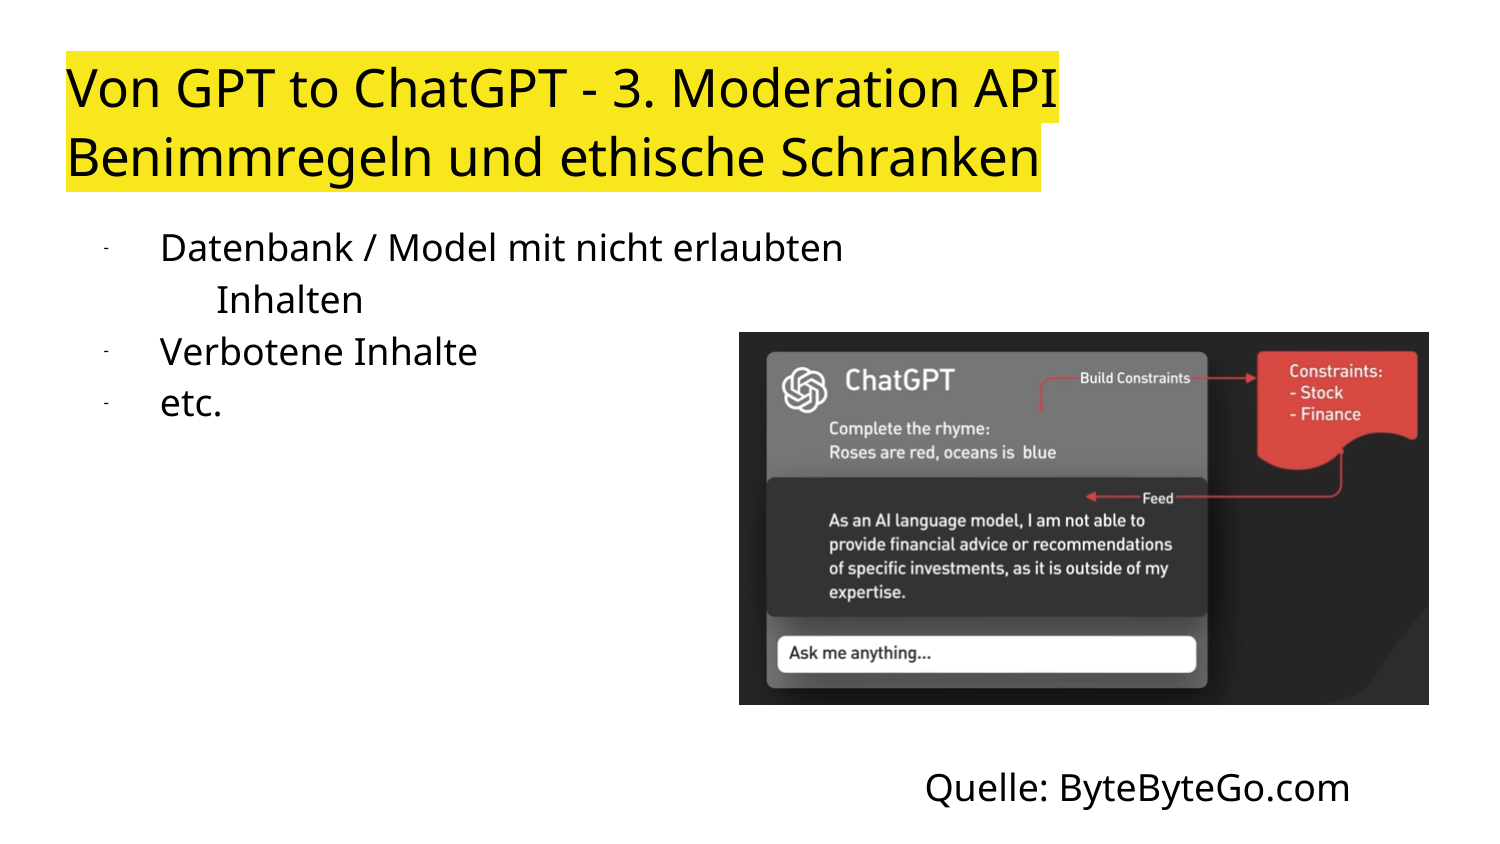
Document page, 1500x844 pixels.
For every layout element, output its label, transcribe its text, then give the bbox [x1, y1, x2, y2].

title Von GPT to ChatGPT - 3. Moderation API [51, 39, 1449, 134]
title Benimmregeln und ethische Schranken [51, 134, 1449, 203]
list Datenbank / Model mit nicht erlaubten Inhalten Verbotene Inhalte etc. [51, 202, 946, 690]
text_box Quelle: ByteByteGo.com [909, 749, 1407, 824]
picture [739, 332, 1429, 705]
